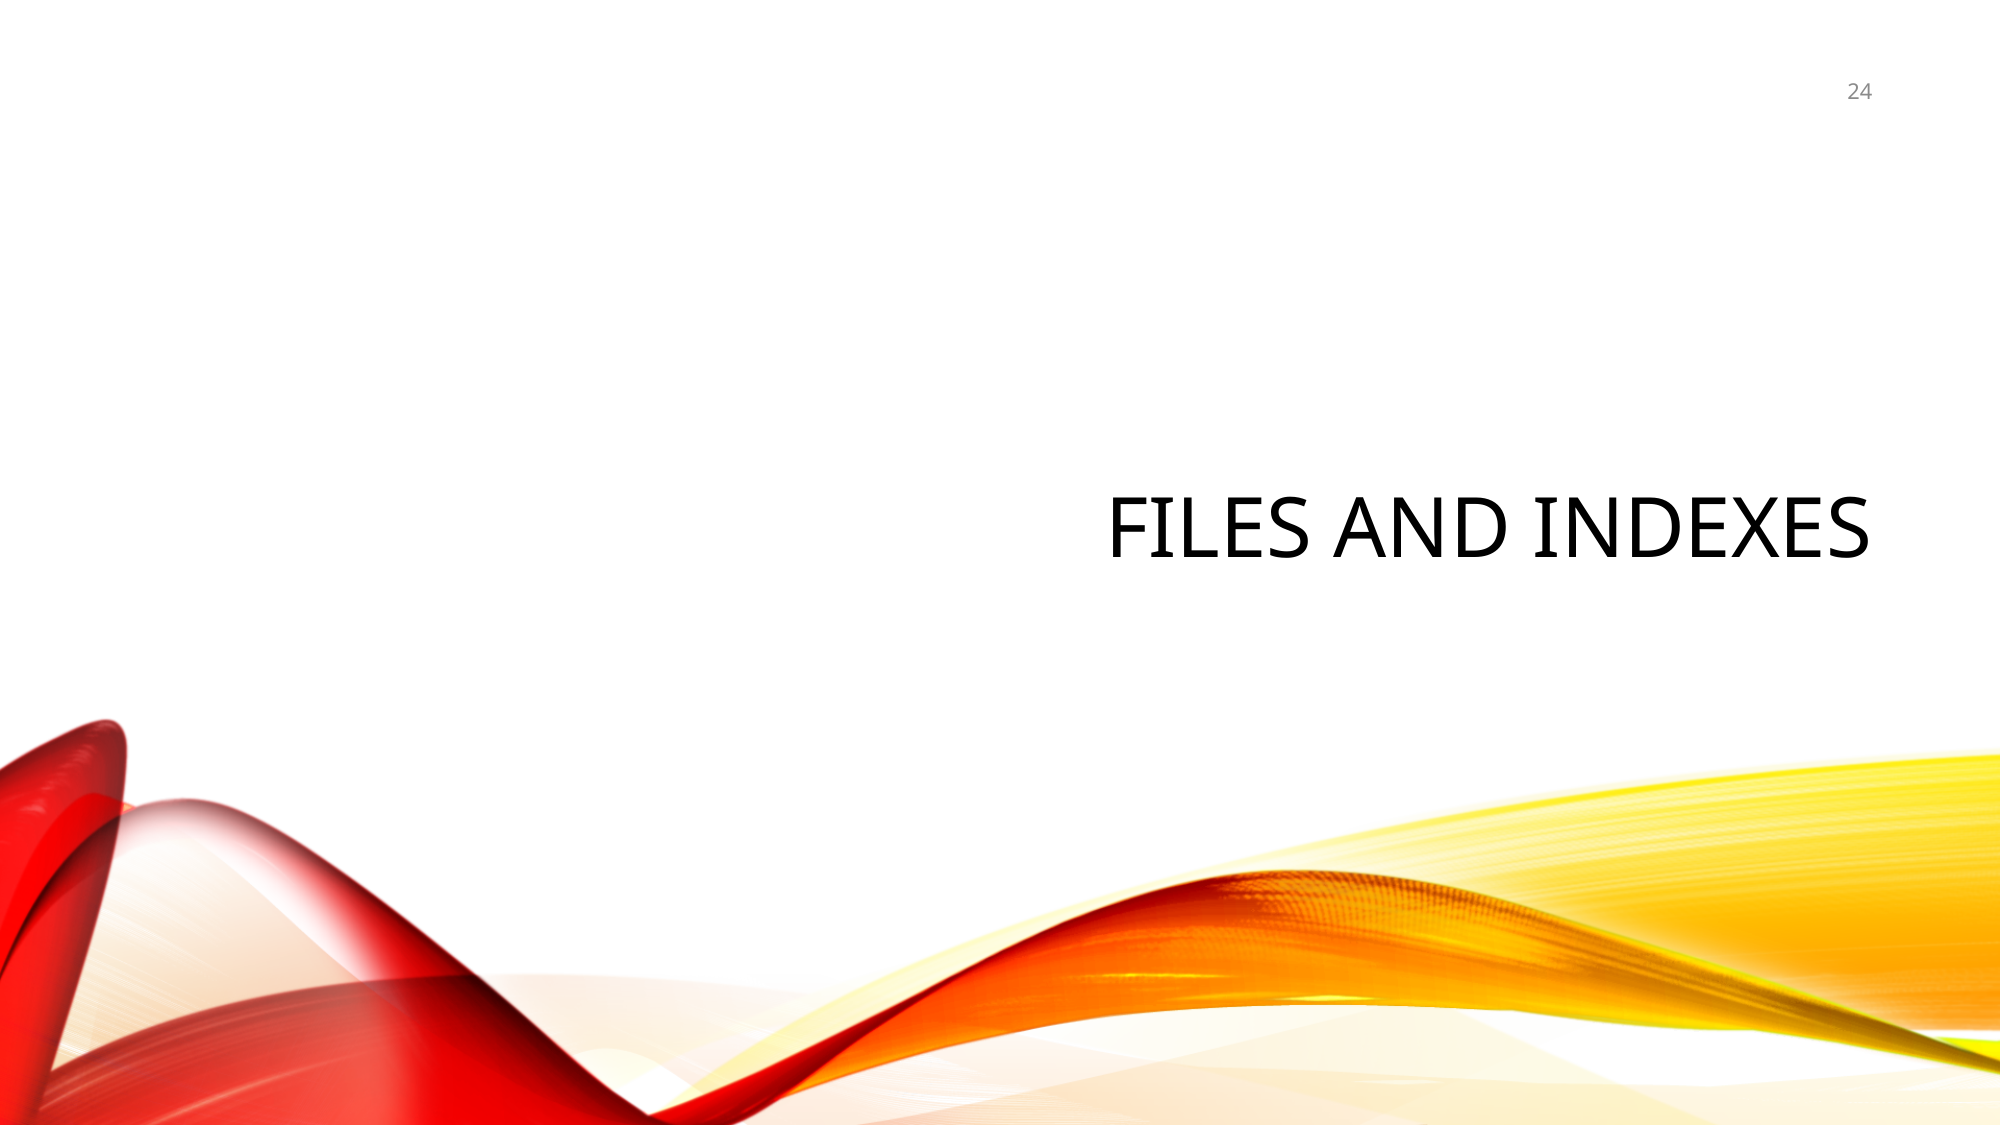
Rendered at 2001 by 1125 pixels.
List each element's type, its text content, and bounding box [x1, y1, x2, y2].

picture [0, 717, 2000, 1125]
title Files and indexes [112, 123, 1888, 584]
slide_number <number> [1781, 62, 1888, 123]
